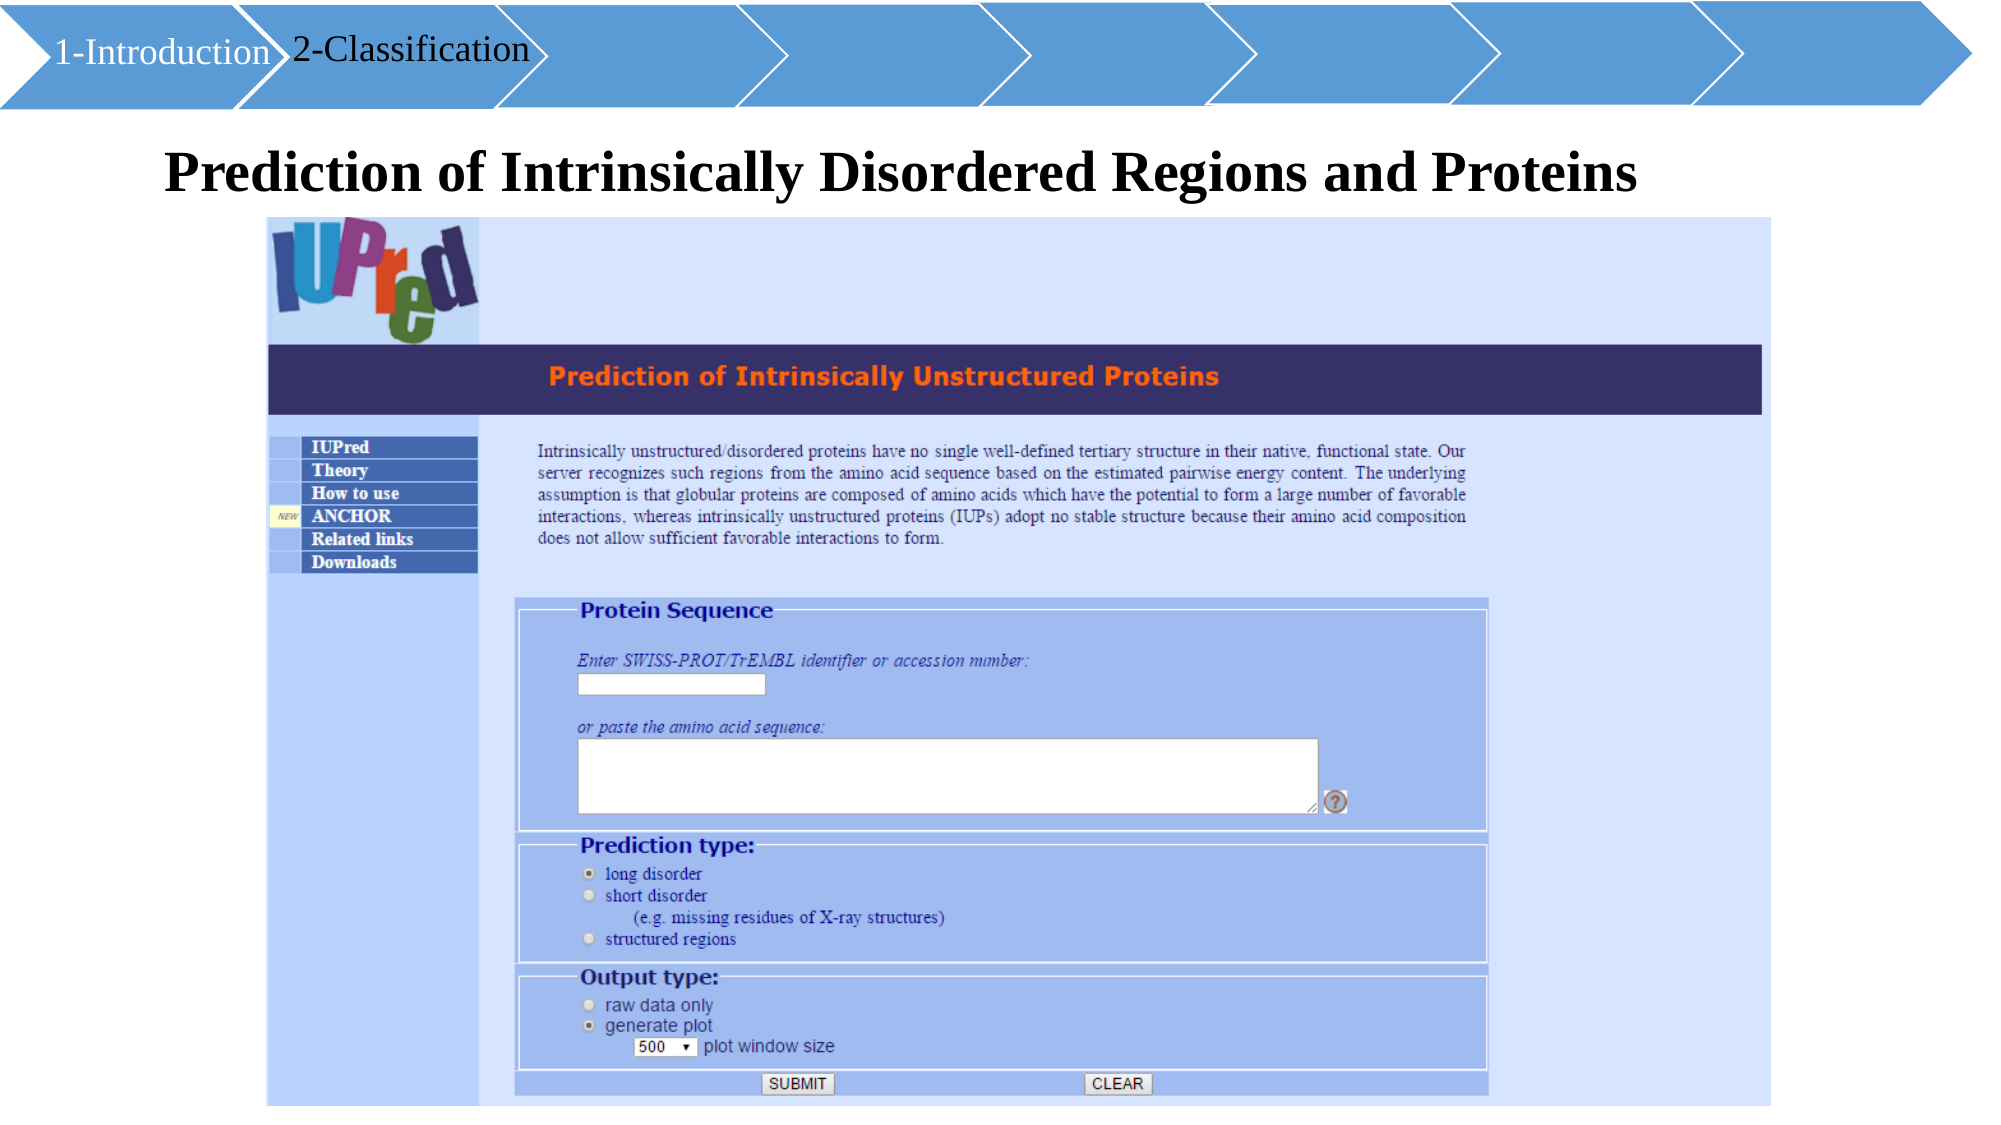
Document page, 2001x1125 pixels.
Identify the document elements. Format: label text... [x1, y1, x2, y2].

text_box Prediction of Intrinsically Disordered Regions and Proteins [135, 125, 1654, 280]
text_box [0, 0, 1975, 111]
text_box 2-Classification [277, 16, 558, 78]
text_box 1-Introduction [38, 19, 288, 80]
picture [266, 217, 1771, 1107]
